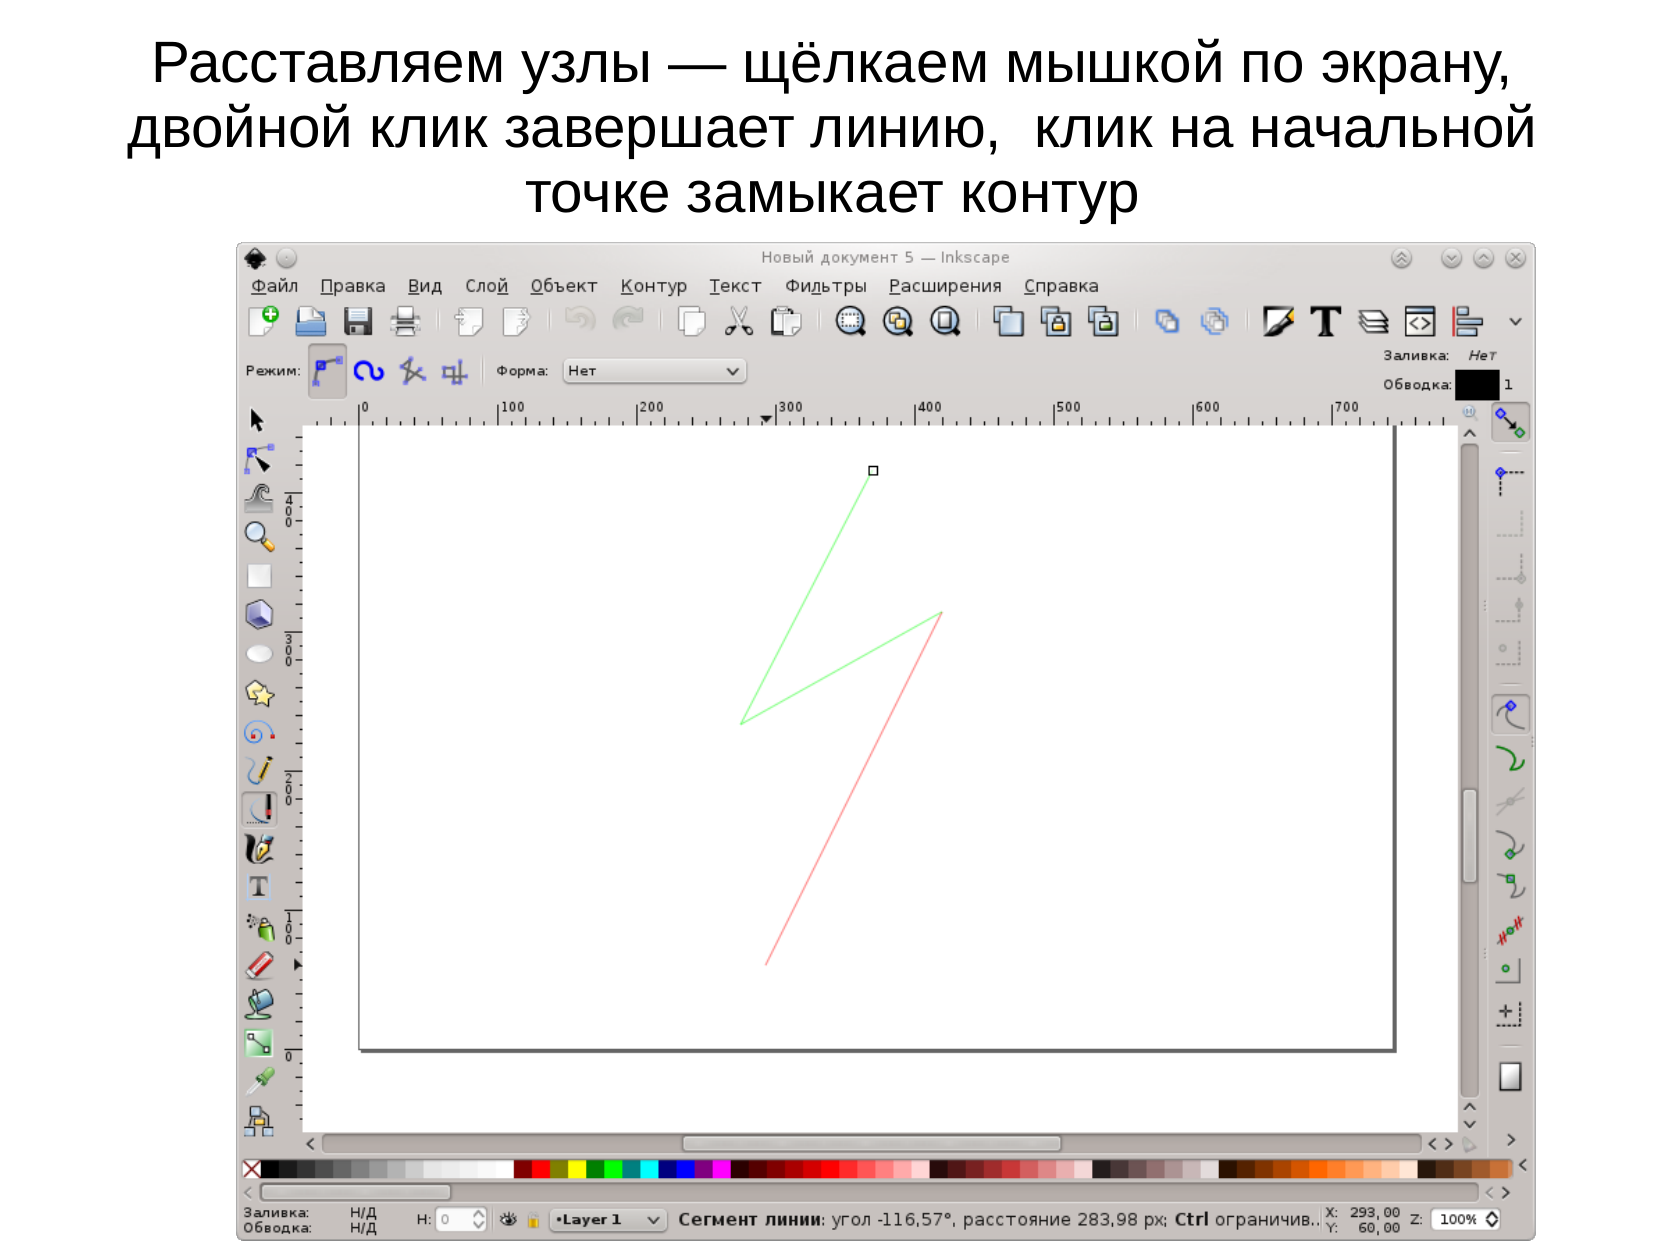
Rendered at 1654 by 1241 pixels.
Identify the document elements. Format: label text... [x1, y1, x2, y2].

picture [236, 242, 1536, 1241]
title Расставляем узлы — щёлкаем мышкой по экрану, двойной клик завершает линию, клик на начальной точке замыкает контур [59, 23, 1607, 231]
